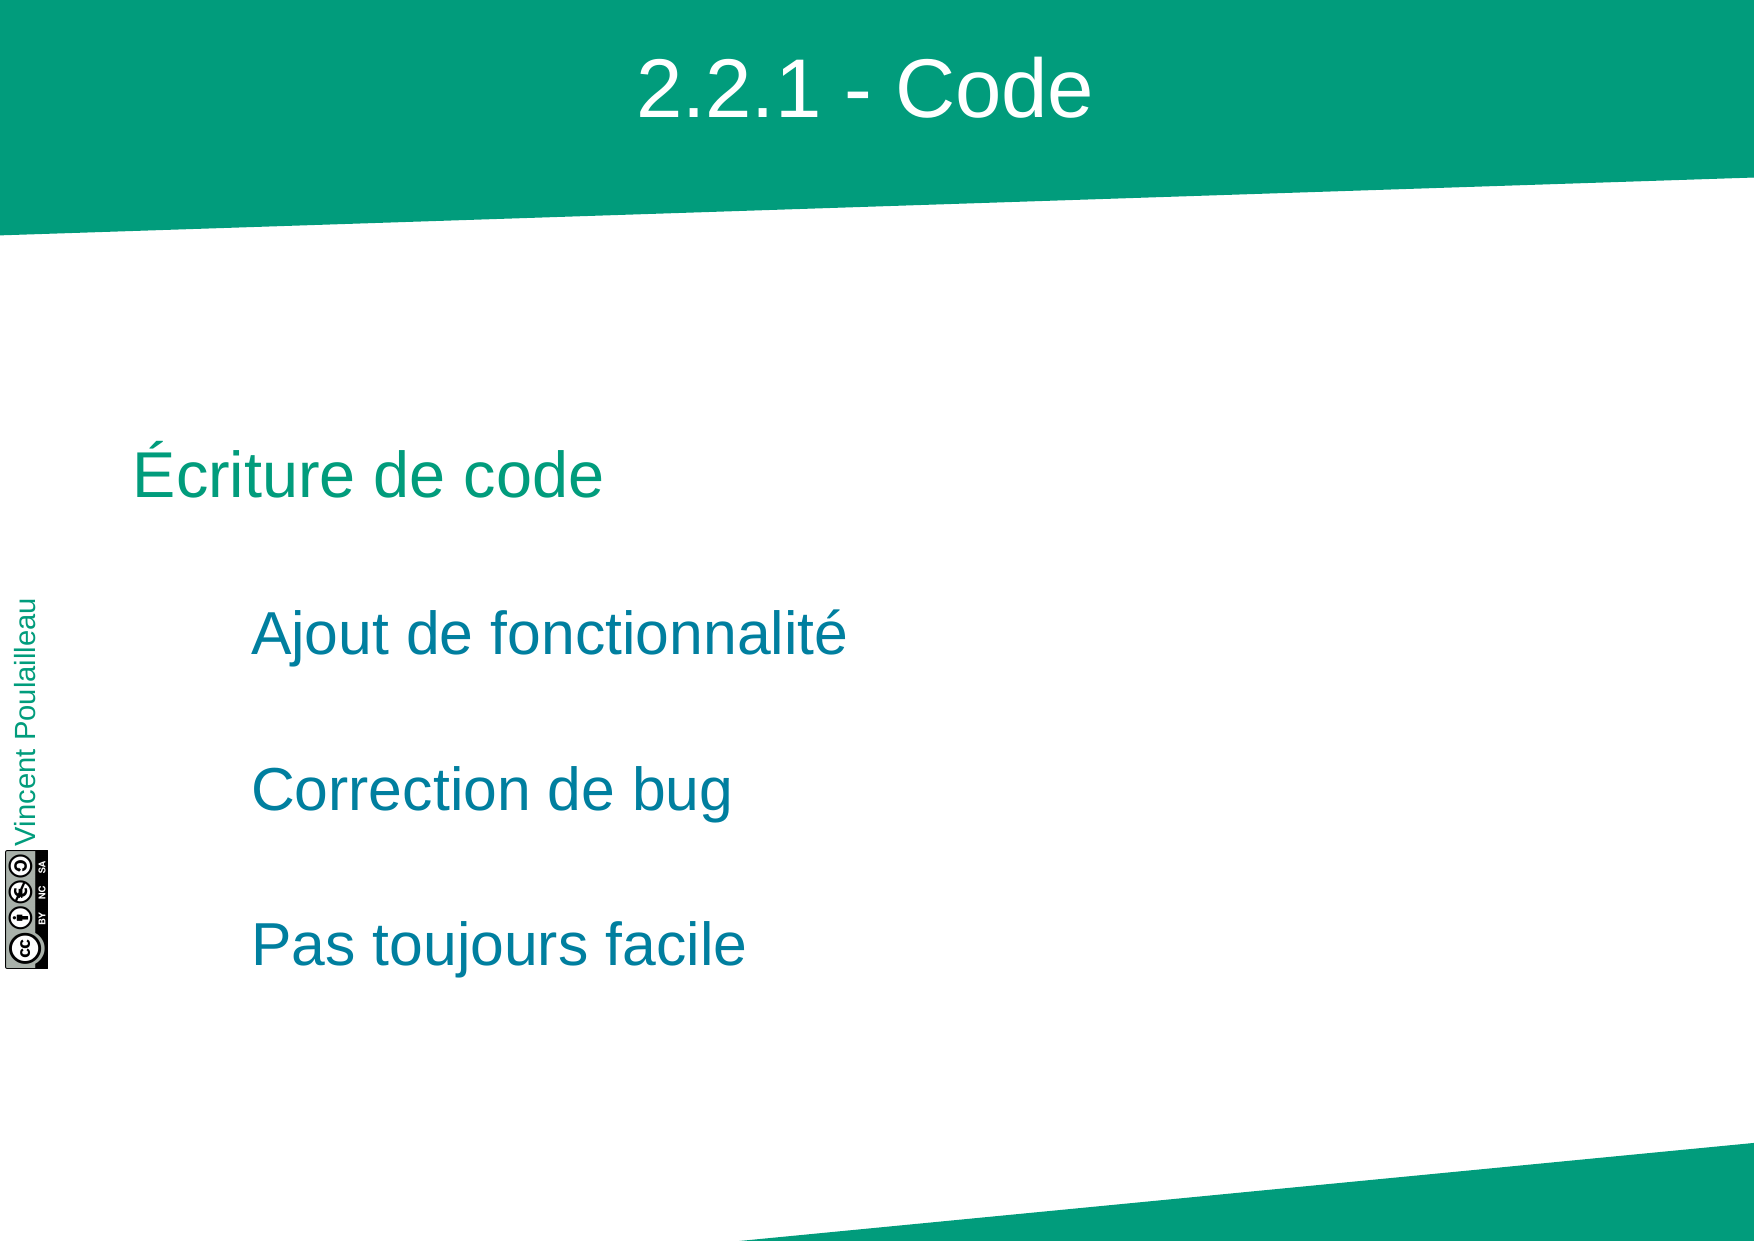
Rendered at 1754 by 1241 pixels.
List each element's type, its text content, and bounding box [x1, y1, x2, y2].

picture [5, 850, 48, 969]
text_box Écriture de code Ajout de fonctionnalité Correction de bug Pas toujours facile [0, 178, 1754, 1241]
text_box © 2019 Vincent Poulailleau [1, 448, 61, 1099]
text_box 2.2.1 - Code [0, 0, 1754, 178]
